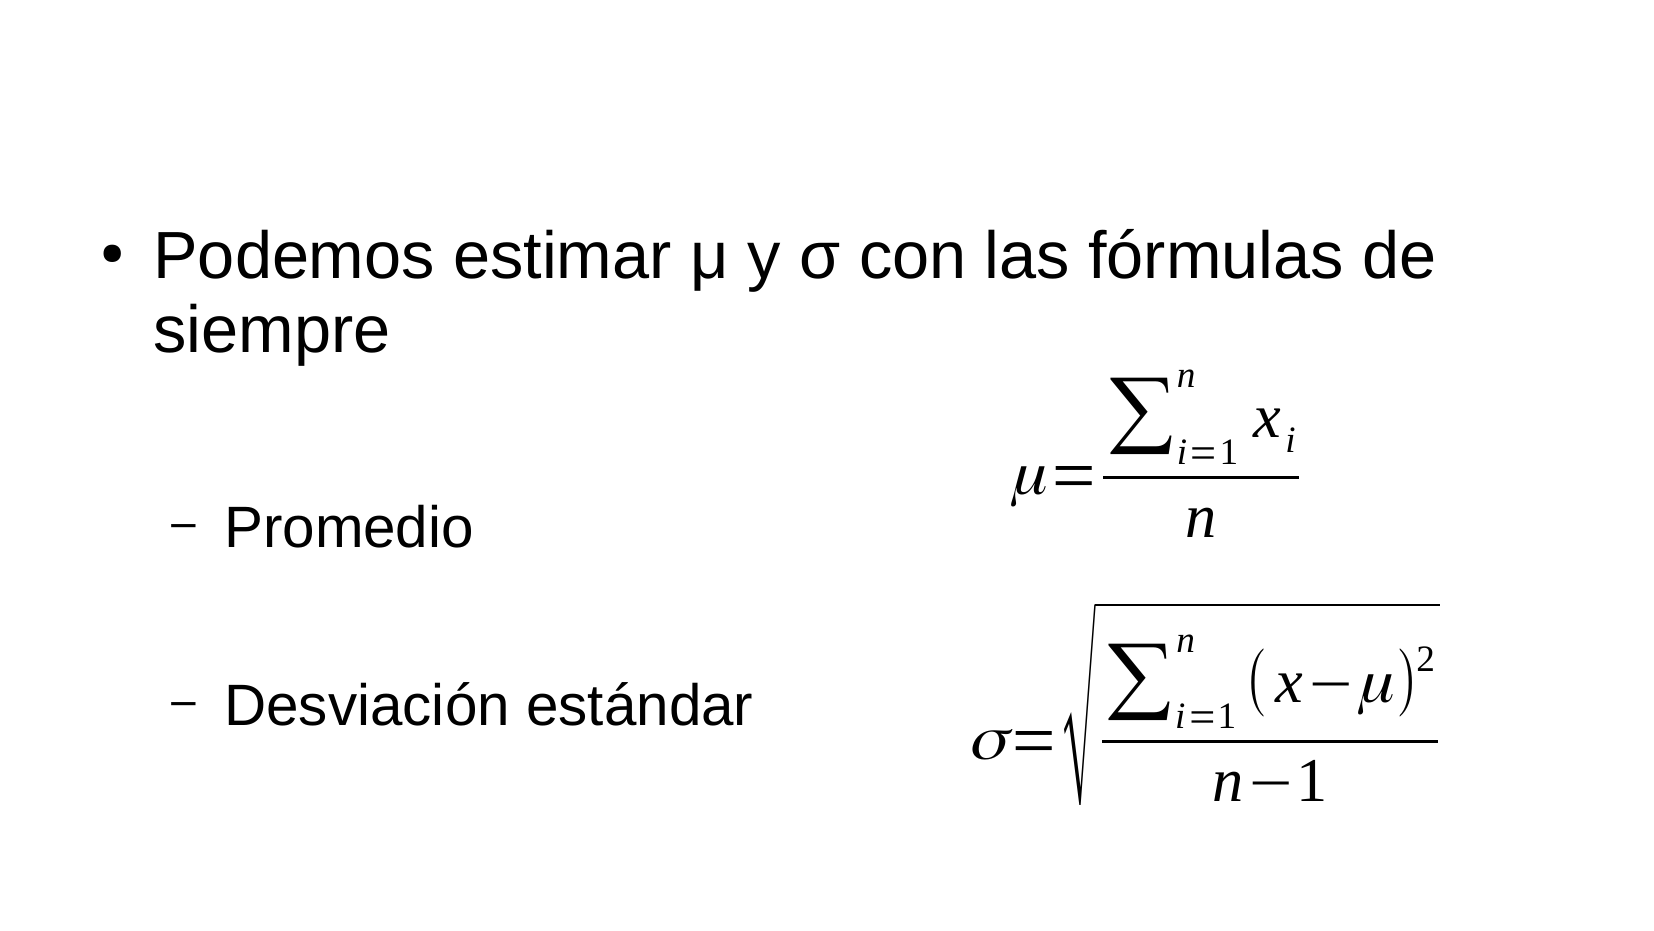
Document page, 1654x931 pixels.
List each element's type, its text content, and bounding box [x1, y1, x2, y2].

list Podemos estimar μ y σ con las fórmulas de siempre Promedio Desviación estándar [82, 217, 1571, 758]
chart [960, 601, 1447, 816]
chart [1003, 354, 1309, 551]
